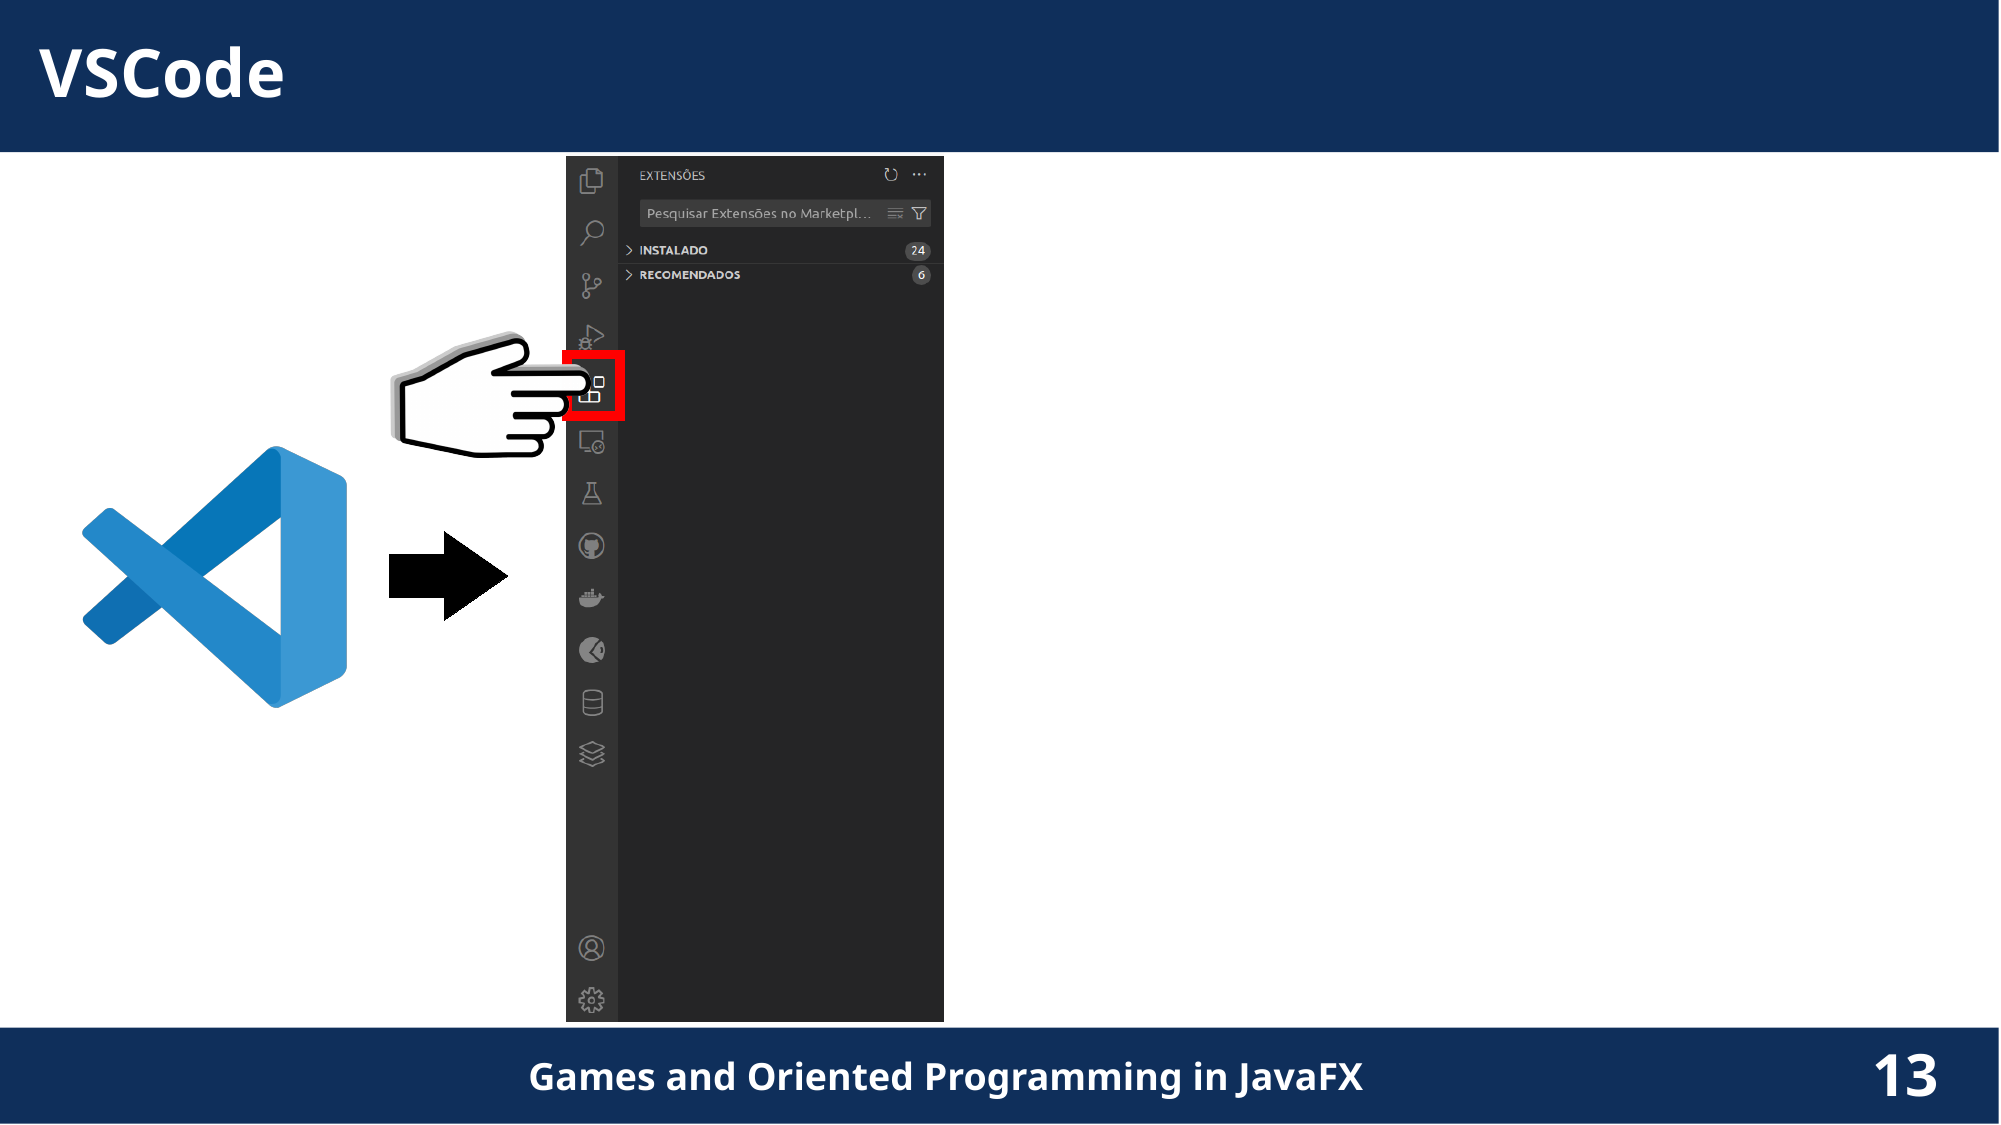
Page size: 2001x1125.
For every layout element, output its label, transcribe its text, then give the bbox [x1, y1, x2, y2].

picture [77, 442, 349, 709]
picture [390, 153, 944, 1022]
text_box [389, 531, 508, 621]
text_box VSCode [25, 23, 1999, 119]
